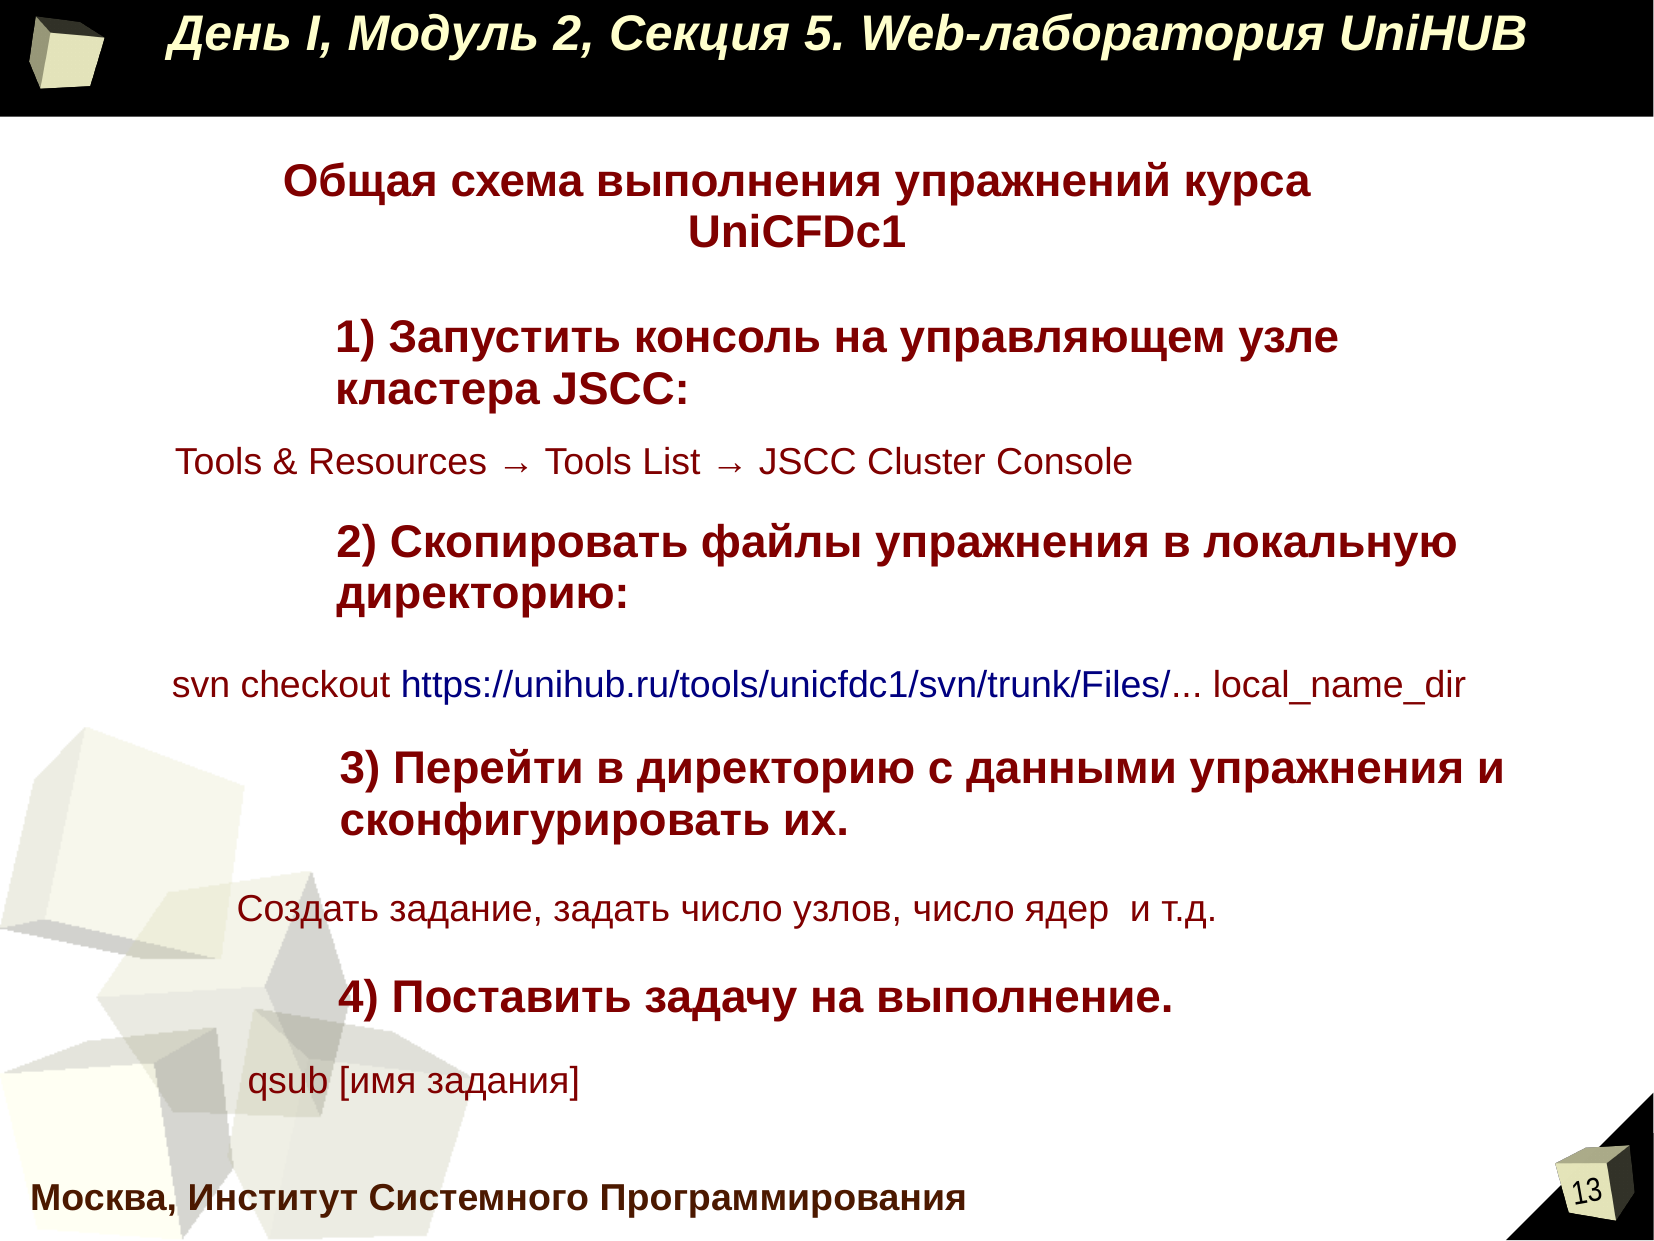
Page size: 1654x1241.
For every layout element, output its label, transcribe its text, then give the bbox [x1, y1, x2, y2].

text_box Создать задание, задать число узлов, число ядер и т.д. [221, 879, 1654, 937]
text_box Tools & Resources → Tools List → JSCC Cluster Console [160, 433, 1608, 491]
text_box 1) Запустить консоль на управляющем узле кластера JSCC: [320, 304, 1520, 433]
picture [0, 726, 477, 1241]
text_box Общая схема выполнения упражнений курса UniCFDc1 [236, 147, 1359, 267]
text_box svn checkout https://unihub.ru/tools/unicfdc1/svn/trunk/Files/... local_name_dir [157, 655, 1604, 713]
text_box 2) Скопировать файлы упражнения в локальную директорию: [321, 508, 1522, 628]
picture [464, 1193, 472, 1198]
text_box qsub [имя задания] [232, 1052, 1654, 1110]
text_box 3) Перейти в директорию с данными упражнения и сконфигурировать их. [324, 735, 1525, 855]
text_box 4) Поставить задачу на выполнение. [323, 963, 1524, 1041]
